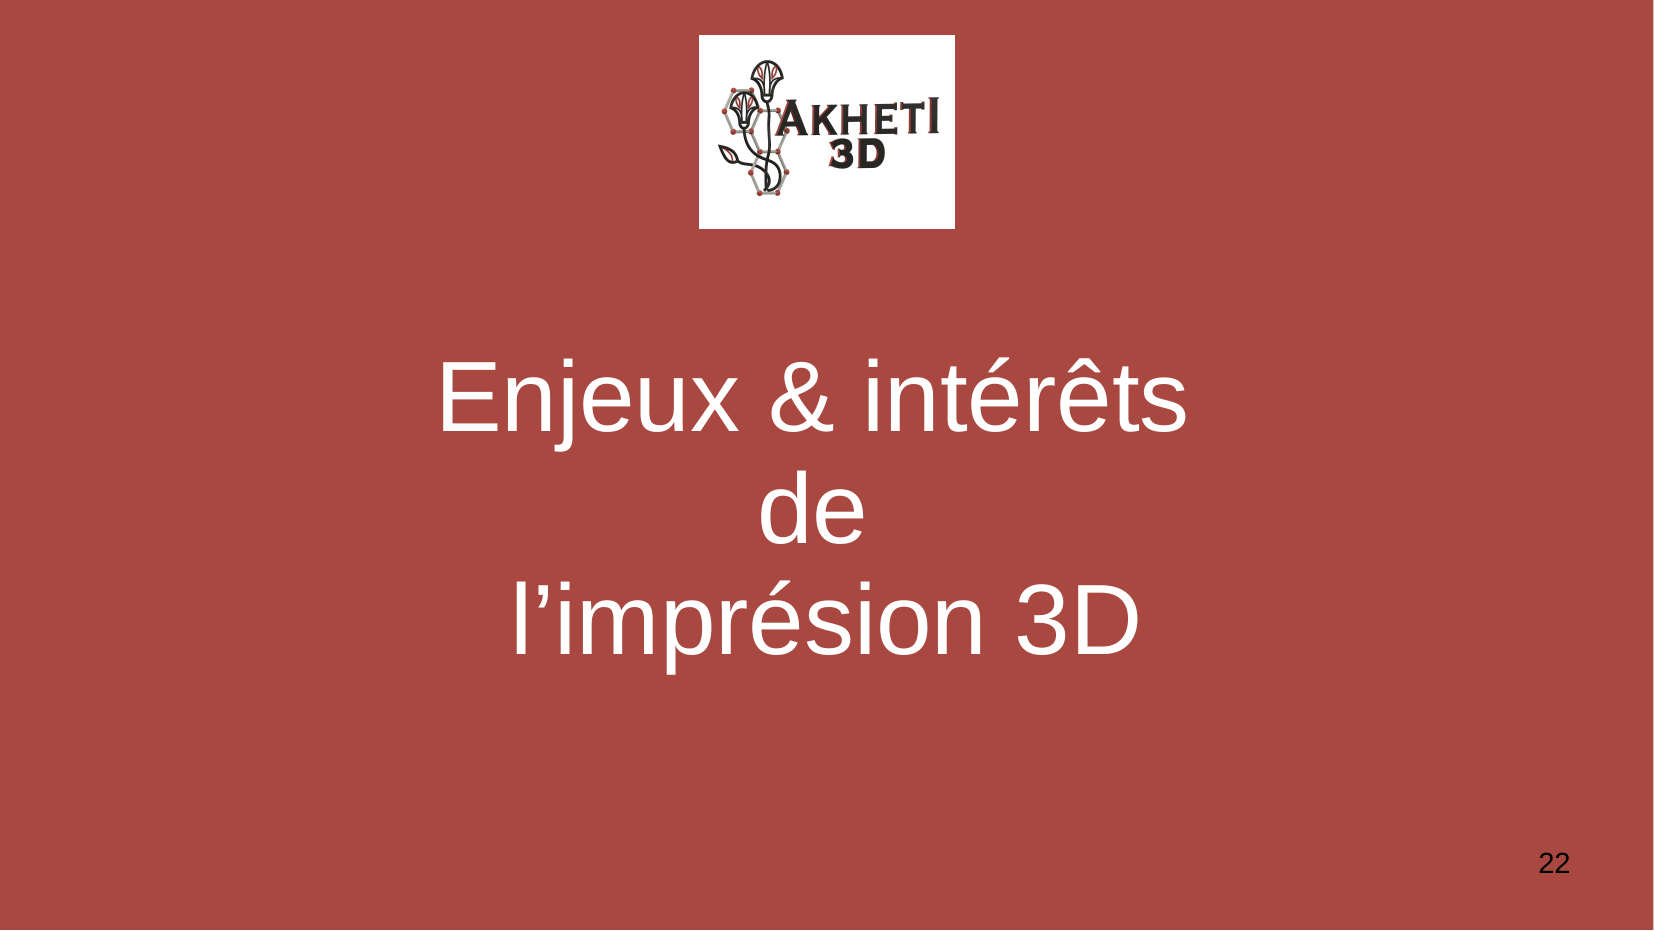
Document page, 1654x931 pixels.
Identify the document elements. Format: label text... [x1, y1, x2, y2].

text_box Enjeux & intérêts de l’imprésion 3D [320, 333, 1333, 703]
picture [699, 35, 955, 229]
